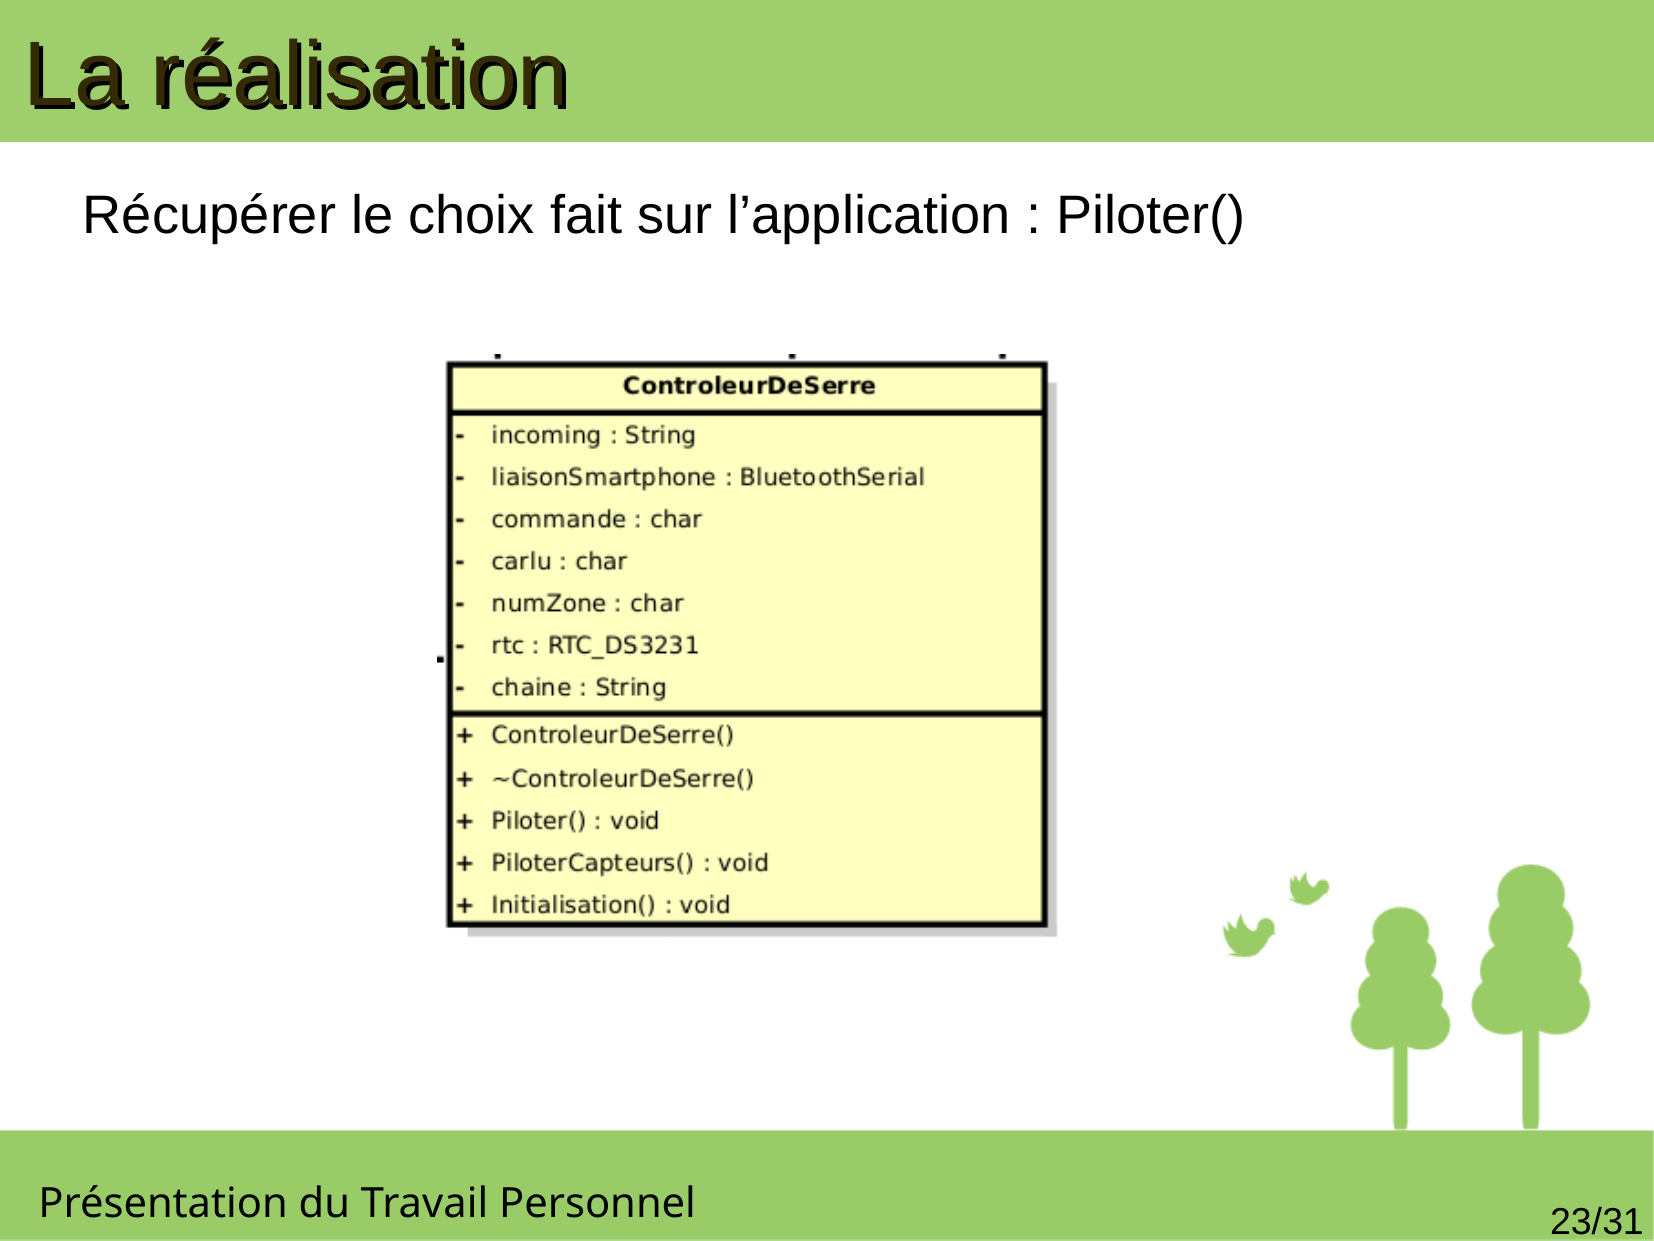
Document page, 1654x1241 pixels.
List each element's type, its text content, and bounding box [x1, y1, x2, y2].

text_box Présentation du Travail Personnel [23, 1165, 1441, 1229]
text_box <numéro>/31 [1535, 1192, 1654, 1241]
text_box [0, 0, 1654, 142]
title La réalisation [23, 5, 1654, 142]
list Récupérer le choix fait sur l’application : Piloter() [11, 94, 1501, 814]
picture [0, 142, 1654, 1241]
